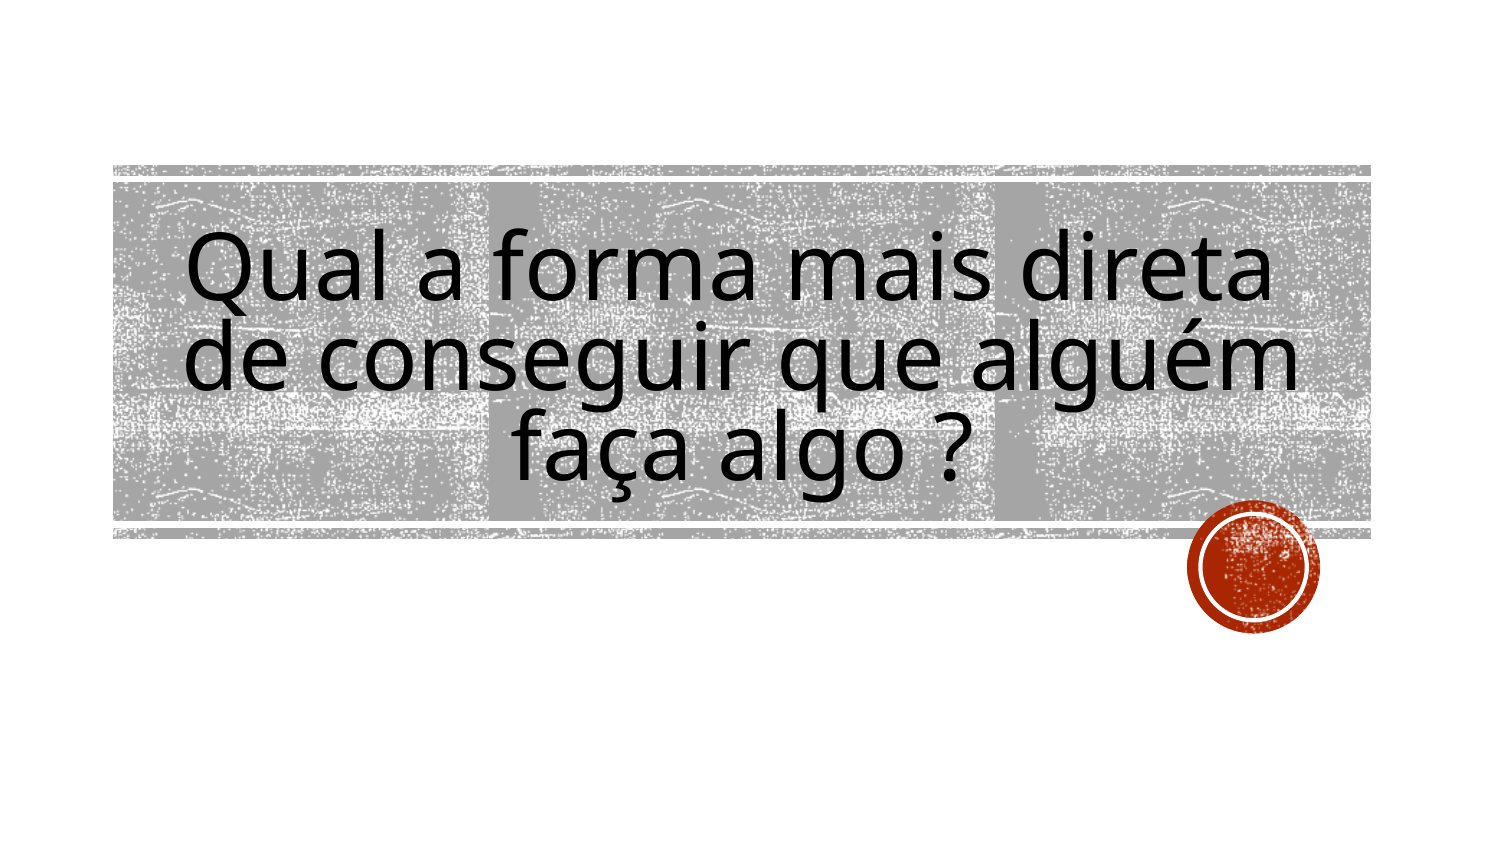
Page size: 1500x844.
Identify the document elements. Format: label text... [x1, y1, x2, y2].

picture [1187, 550, 1321, 634]
picture [1203, 550, 1304, 618]
title Qual a forma mais direta de conseguir que alguém faça algo ? [129, 176, 1356, 550]
